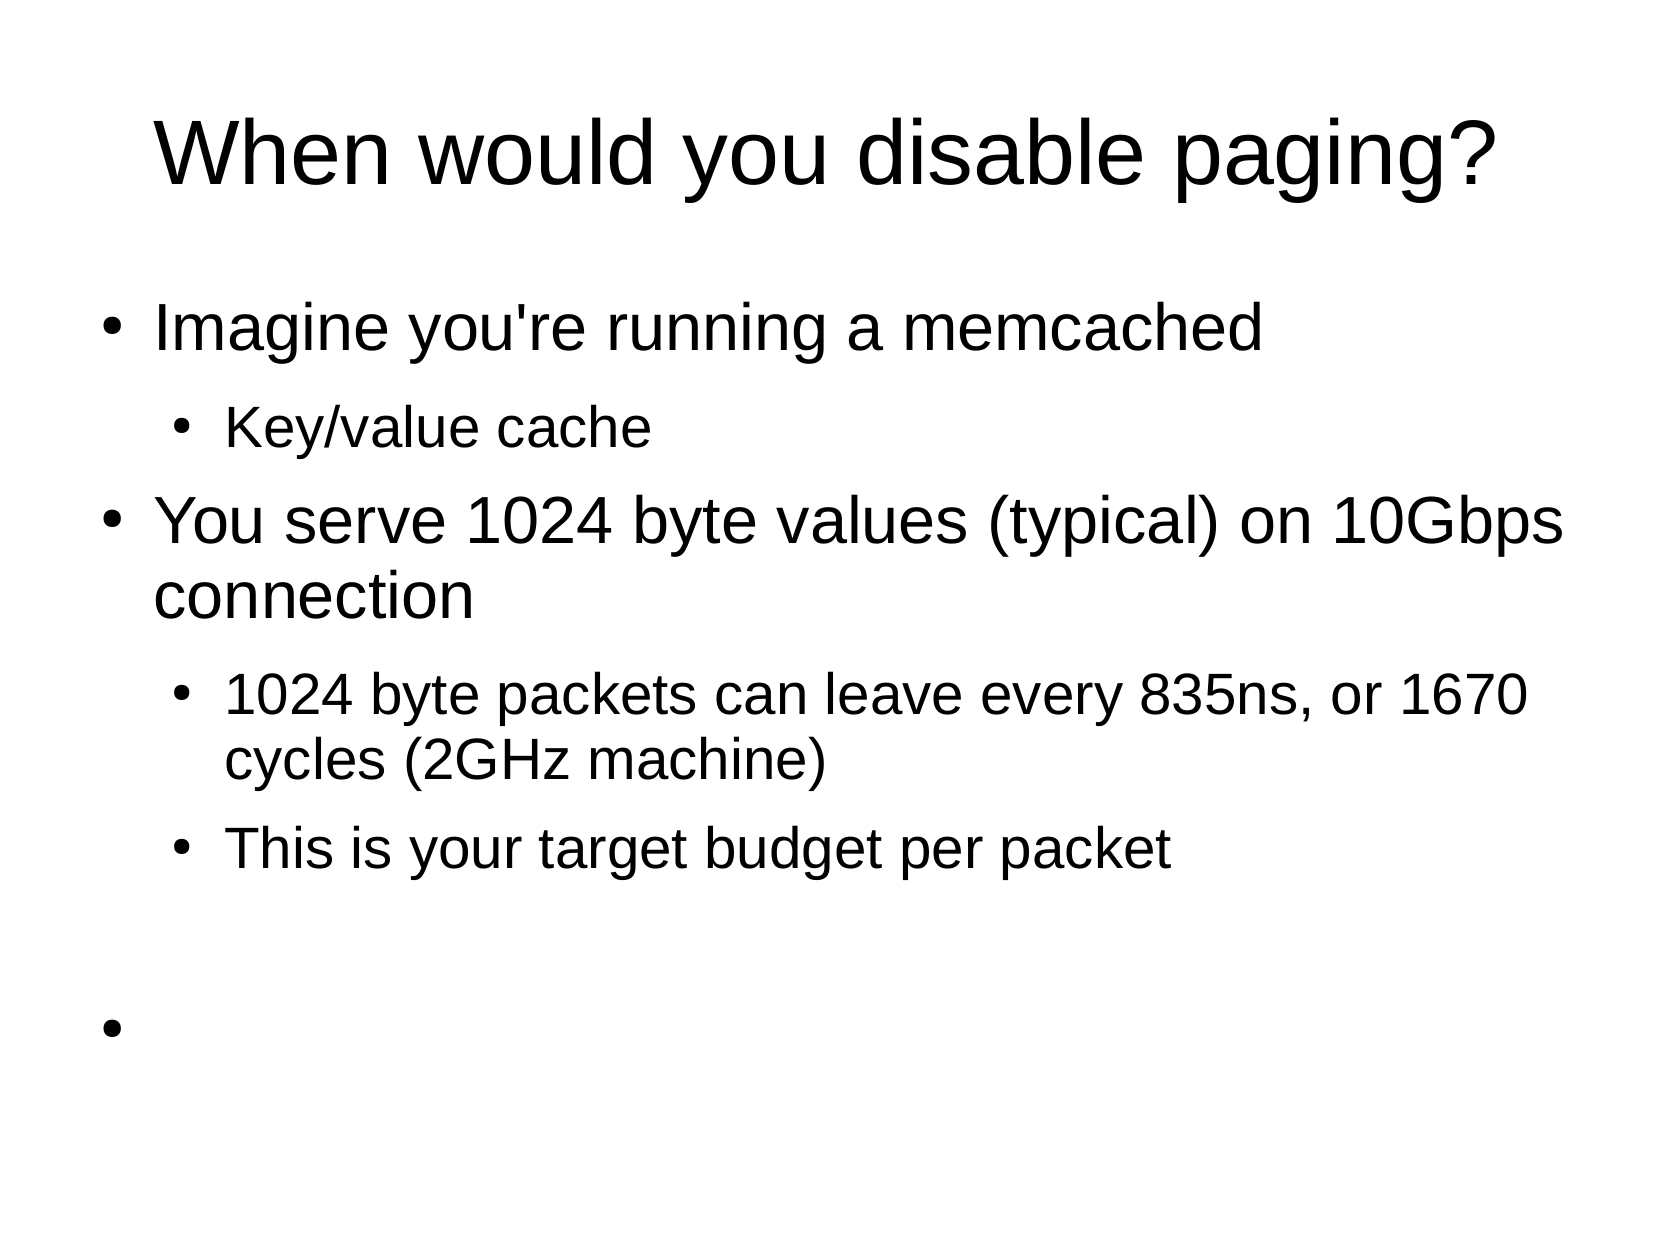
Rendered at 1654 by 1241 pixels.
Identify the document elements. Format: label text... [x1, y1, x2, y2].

title When would you disable paging? [82, 49, 1571, 257]
list Imagine you're running a memcached Key/value cache You serve 1024 byte values (typical) on 10Gbps connection 1024 byte packets can leave every 835ns, or 1670 cycles (2GHz machine) This is your target budget per packet [82, 290, 1571, 1010]
